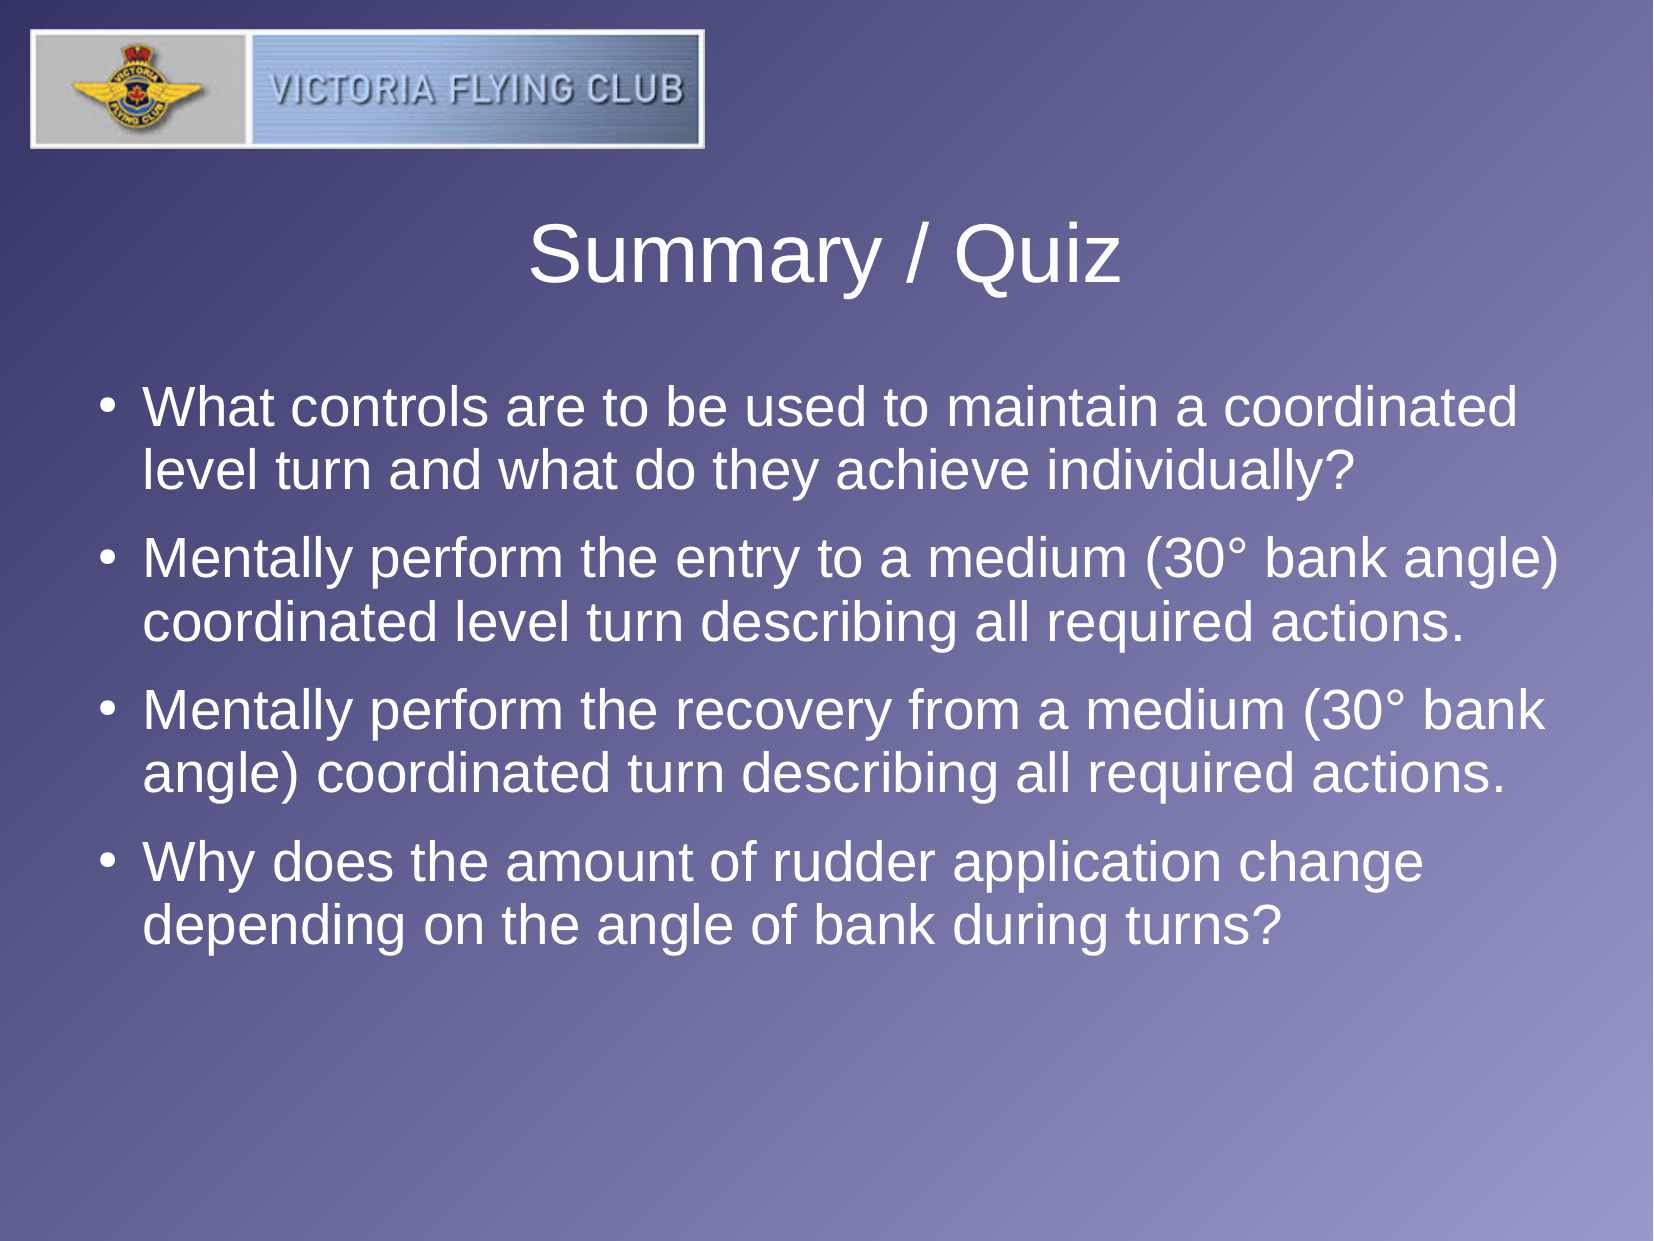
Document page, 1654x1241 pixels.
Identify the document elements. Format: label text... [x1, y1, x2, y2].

title Summary / Quiz [82, 150, 1571, 358]
picture [30, 29, 705, 149]
list What controls are to be used to maintain a coordinated level turn and what do they achieve individually? Mentally perform the entry to a medium (30° bank angle) coordinated level turn describing all required actions. Mentally perform the recovery from a medium (30° bank angle) coordinated turn describing all required actions. Why does the amount of rudder application change depending on the angle of bank during turns? [82, 375, 1571, 1095]
